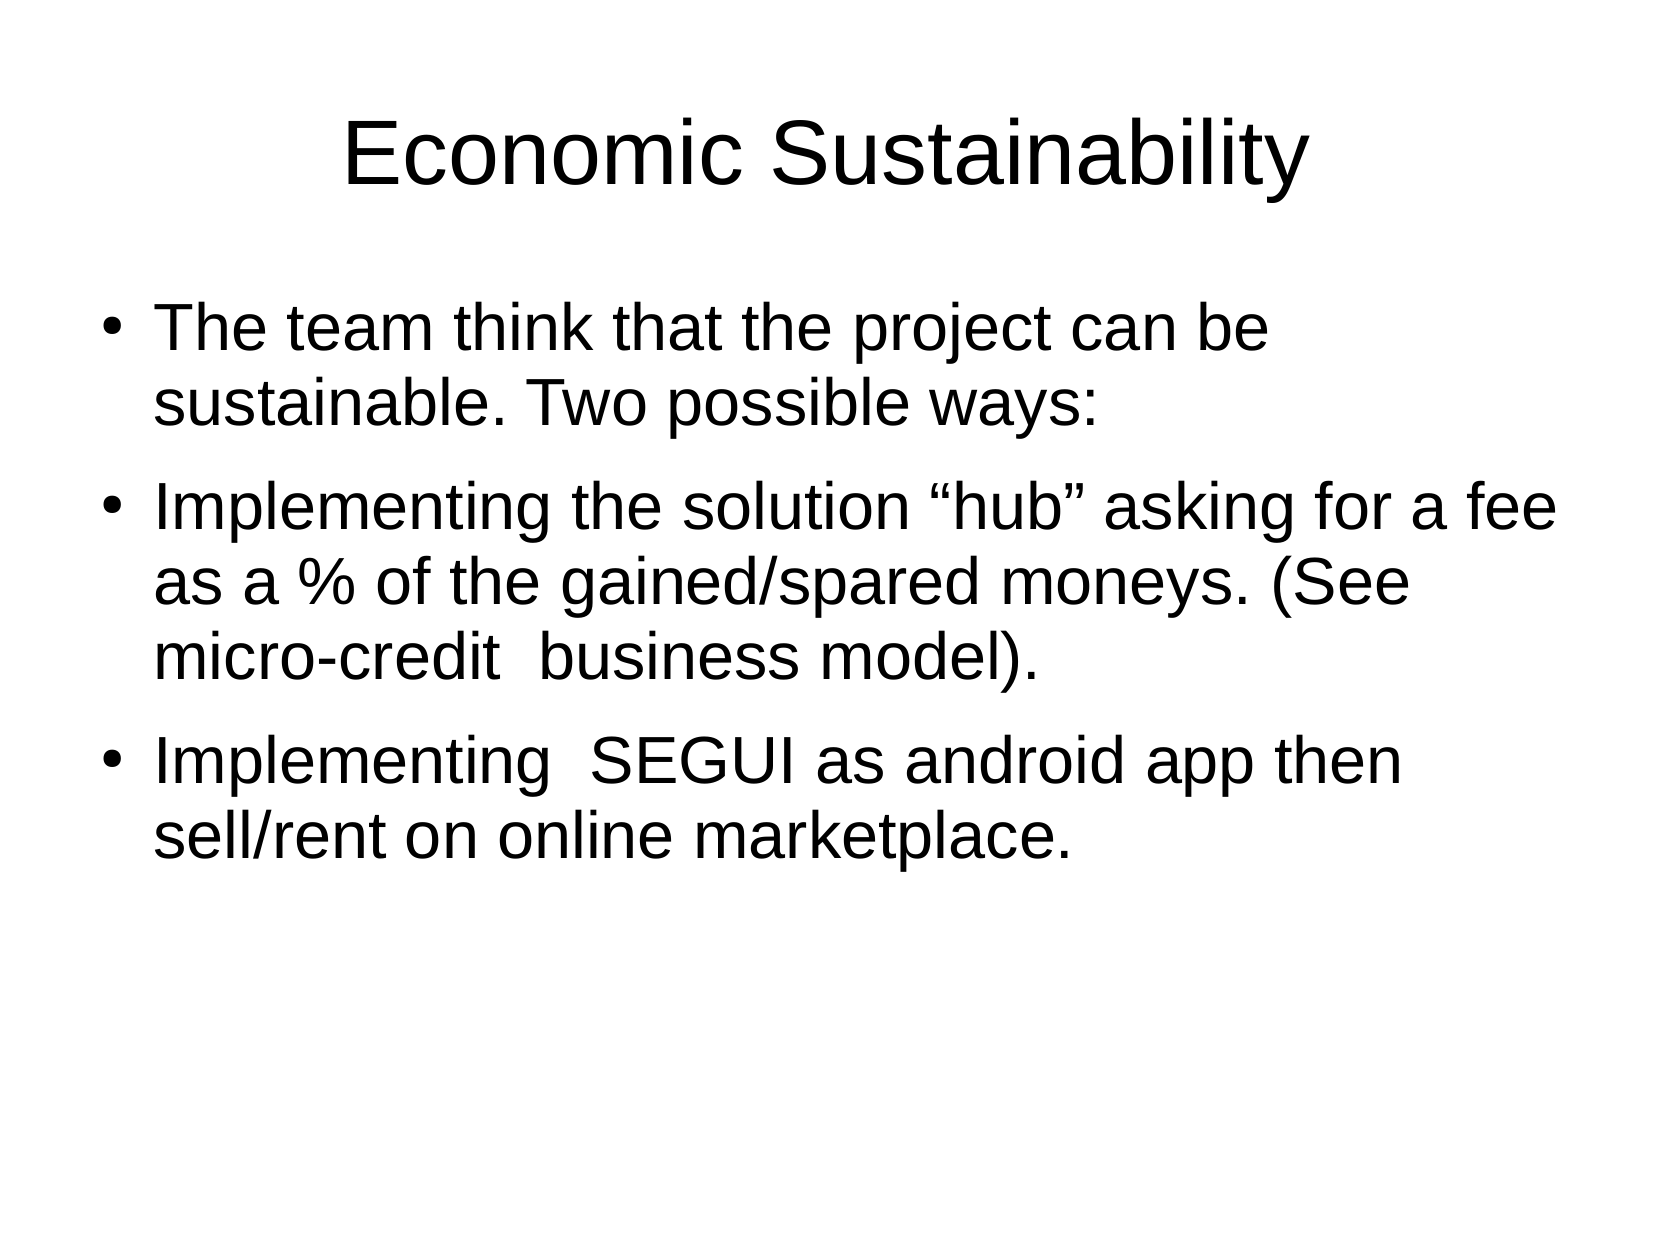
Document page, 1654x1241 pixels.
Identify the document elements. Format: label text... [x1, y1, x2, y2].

list The team think that the project can be sustainable. Two possible ways: Implementing the solution “hub” asking for a fee as a % of the gained/spared moneys. (See micro-credit business model). Implementing SEGUI as android app then sell/rent on online marketplace. [82, 290, 1571, 1010]
title Economic Sustainability [82, 49, 1571, 257]
